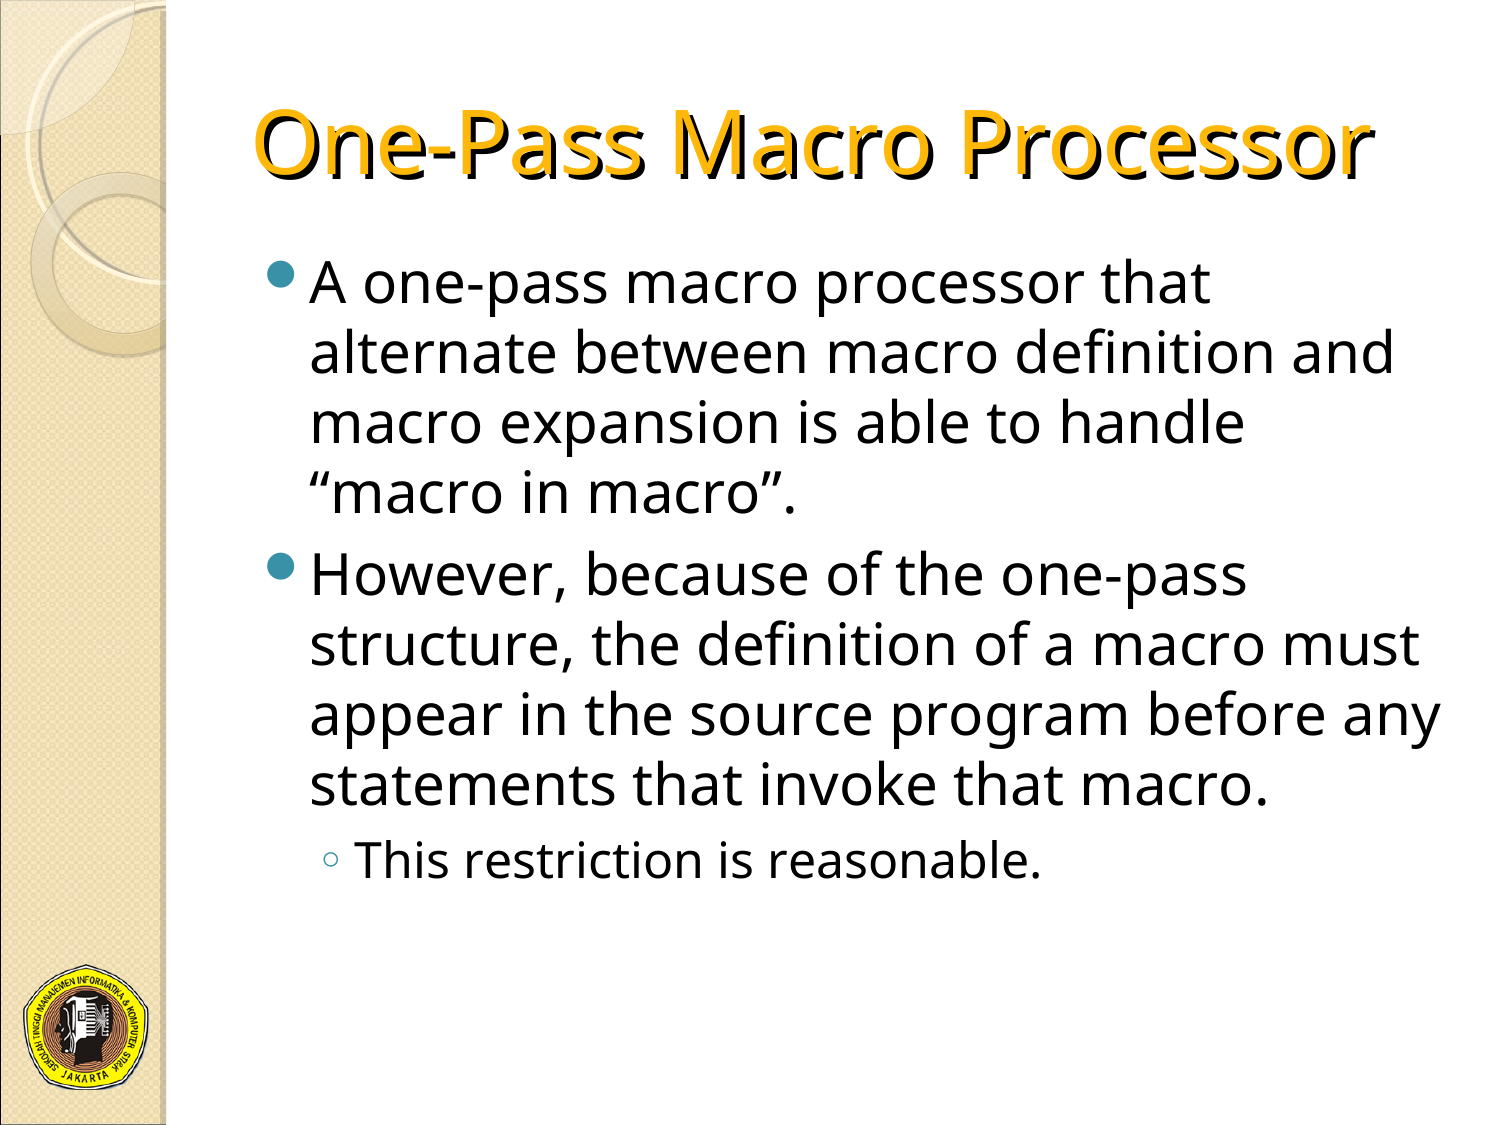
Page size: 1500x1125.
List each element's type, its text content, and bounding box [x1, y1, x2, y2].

text_box One-Pass Macro Processor [235, 45, 1466, 233]
text_box A one-pass macro processor that alternate between macro definition and macro expansion is able to handle “macro in macro”. However, because of the one-pass structure, the definition of a macro must appear in the source program before any statements that invoke that macro. This restriction is reasonable. [235, 237, 1466, 1026]
picture [0, 10, 166, 1125]
picture [136, 0, 166, 4]
